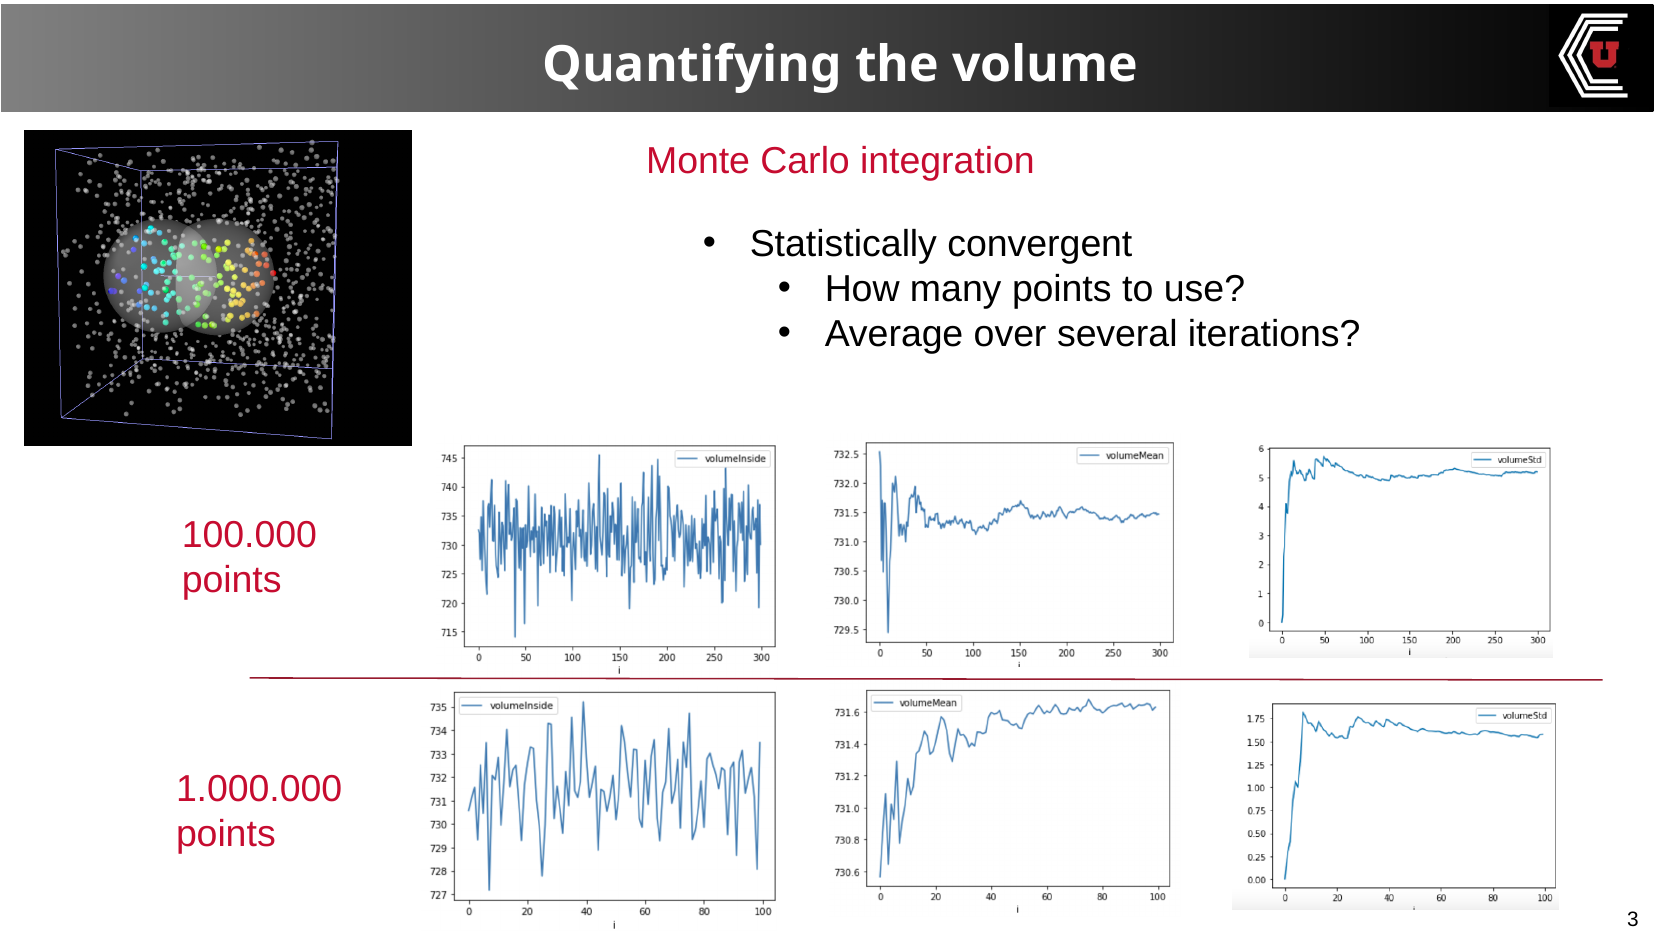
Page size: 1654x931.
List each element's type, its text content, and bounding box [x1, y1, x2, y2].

text_box Monte Carlo integration [631, 128, 1050, 189]
picture [436, 435, 778, 677]
title Quantifying the volume [58, 15, 1623, 100]
slide_number 1 [1428, 873, 1654, 931]
picture [1249, 435, 1553, 658]
text_box 1.000.000 points [161, 756, 358, 862]
text_box 100.000 points [167, 502, 332, 608]
picture [421, 686, 777, 931]
picture [24, 130, 412, 446]
picture [826, 433, 1181, 667]
picture [829, 680, 1181, 917]
text_box Statistically convergent How many points to use? Average over several iterations? [688, 211, 1376, 362]
picture [1549, 4, 1653, 107]
picture [1232, 695, 1559, 910]
